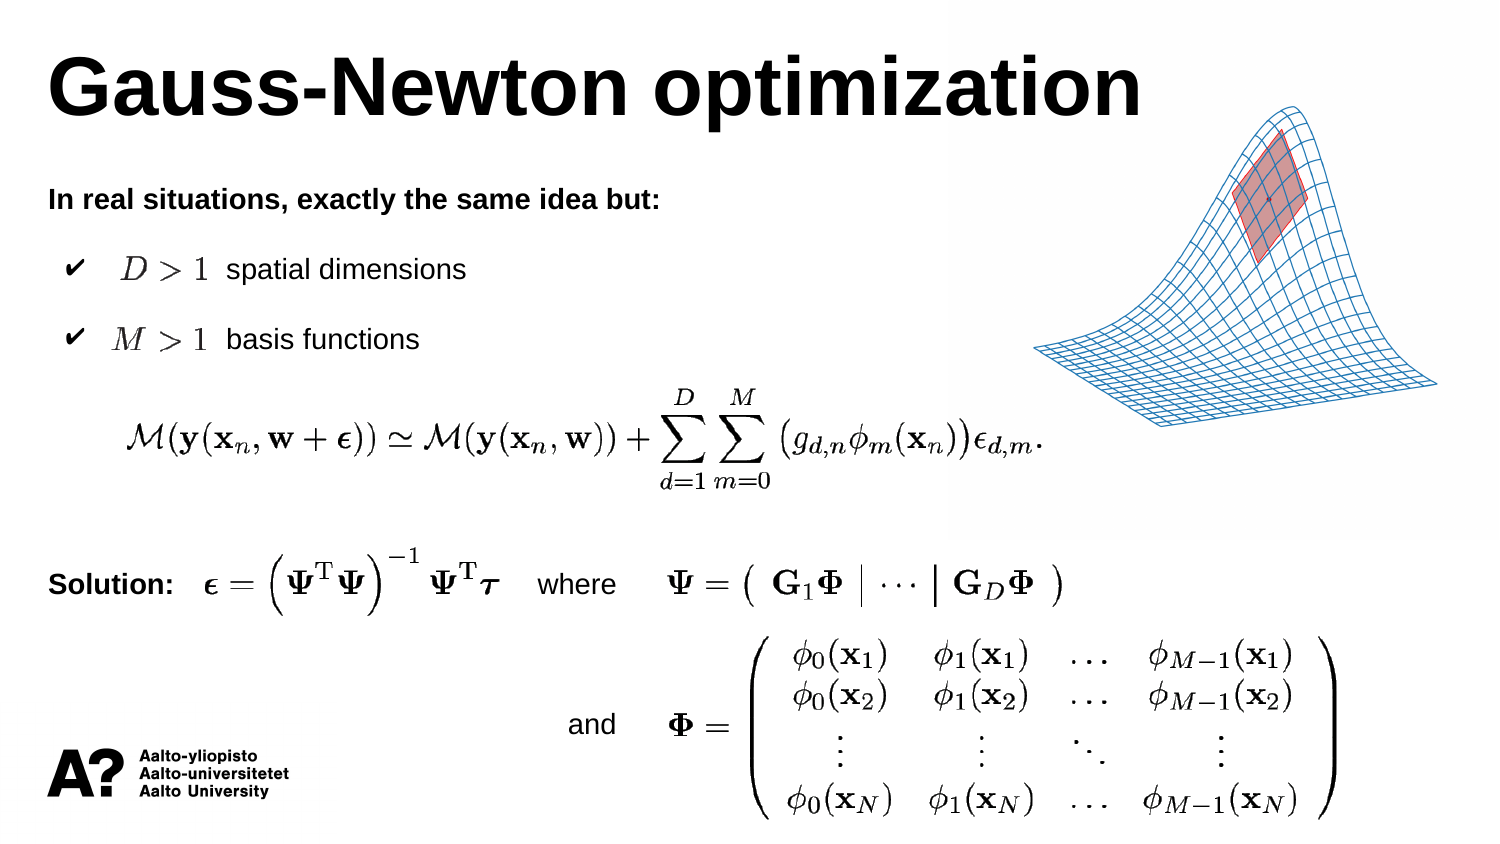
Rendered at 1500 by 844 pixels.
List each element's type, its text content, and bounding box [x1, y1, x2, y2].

picture [120, 0, 1499, 844]
picture [197, 535, 508, 652]
picture [0, 702, 337, 844]
list In real situations, exactly the same idea but: spatial dimensions basis functions Solution: where and [48, 180, 913, 240]
list Gauss-Newton optimization [47, 32, 1442, 197]
picture [120, 228, 207, 289]
picture [111, 298, 206, 360]
